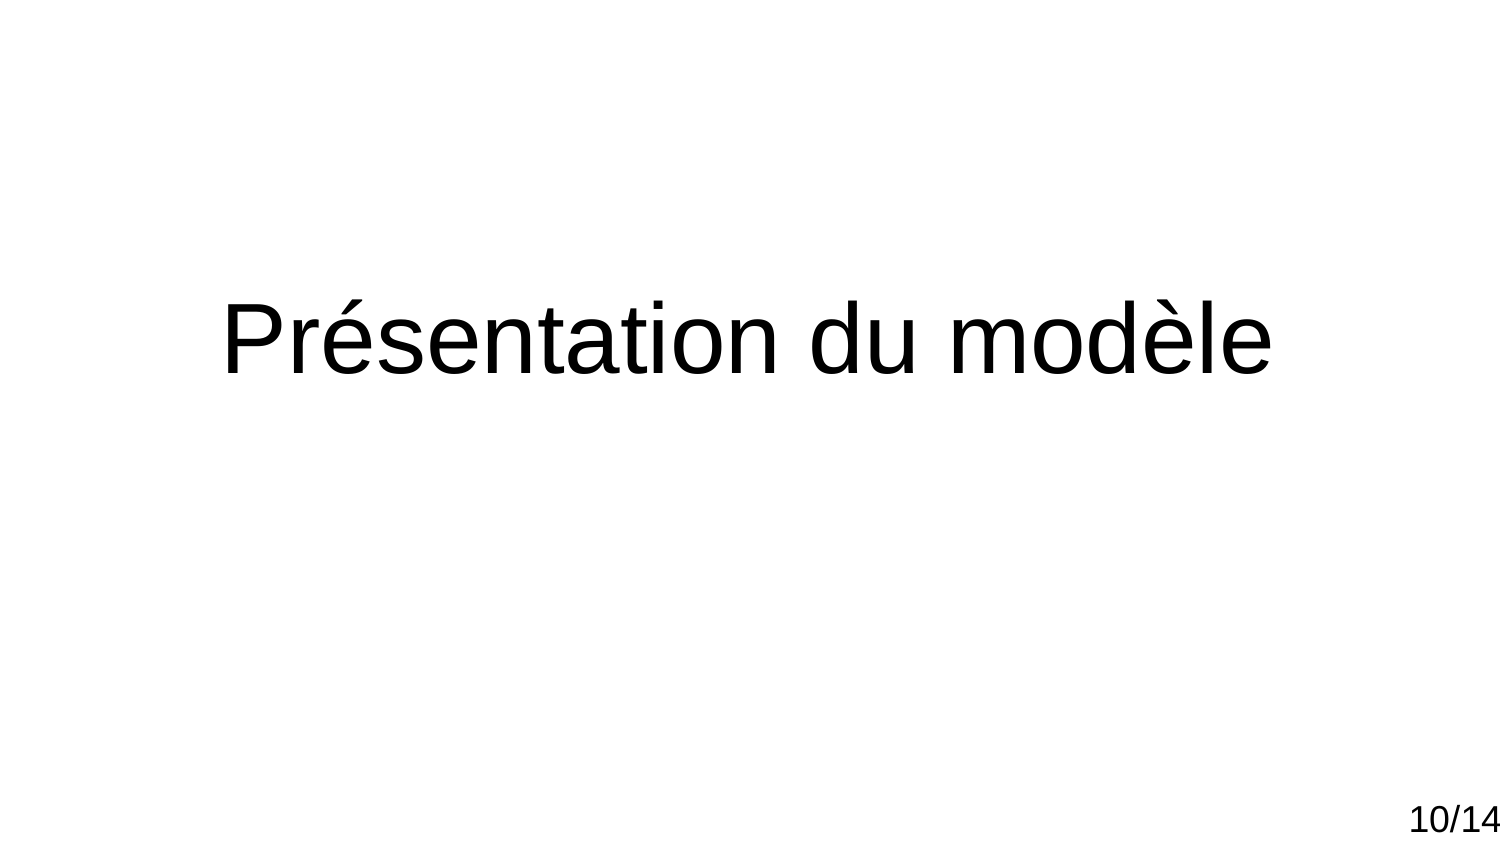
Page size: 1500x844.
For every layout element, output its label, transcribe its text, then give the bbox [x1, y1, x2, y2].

list Présentation du modèle [150, 283, 1500, 841]
text_box 10/14 [1393, 791, 1500, 844]
